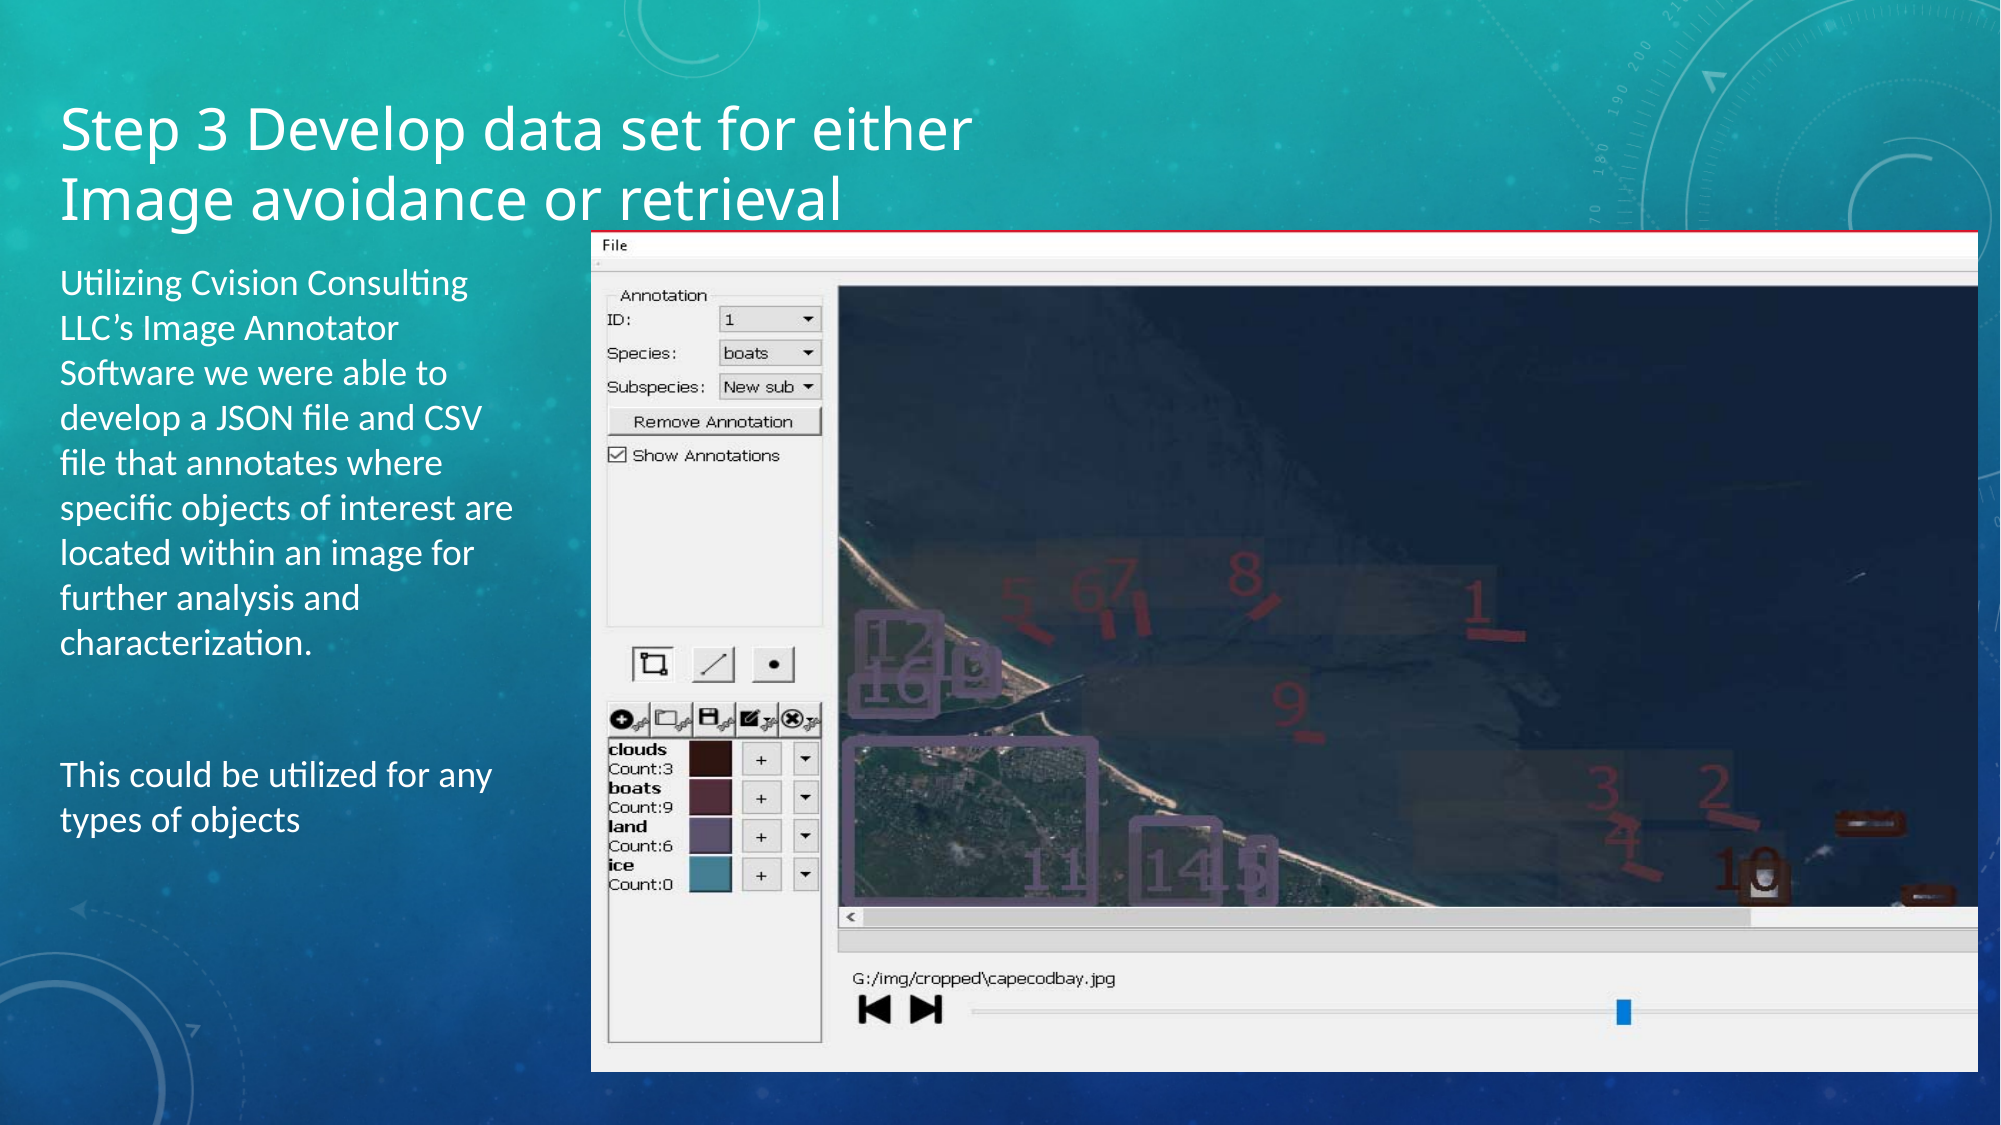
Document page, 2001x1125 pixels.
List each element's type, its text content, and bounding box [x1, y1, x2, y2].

title Step 3 Develop data set for either Image avoidance or retrieval [45, 15, 1057, 240]
list Utilizing Cvision Consulting LLC’s Image Annotator Software we were able to develop a JSON file and CSV file that annotates where specific objects of interest are located within an image for further analysis and characterization. This could be utilized for any types of objects [44, 250, 552, 1067]
picture [0, 0, 2001, 1125]
